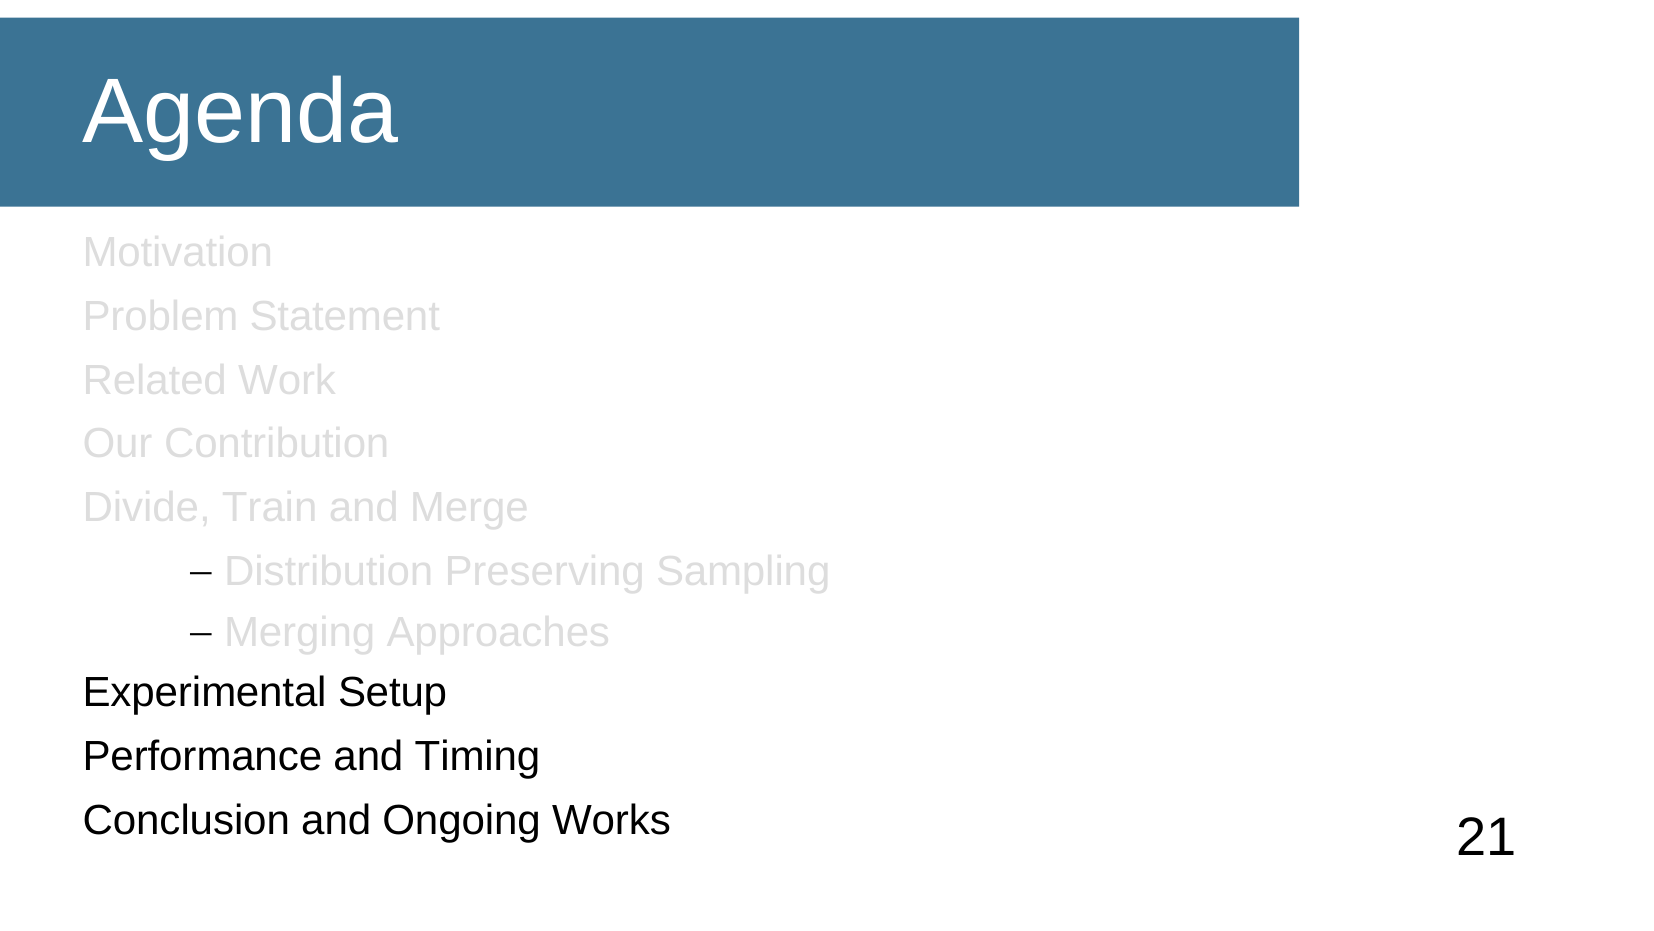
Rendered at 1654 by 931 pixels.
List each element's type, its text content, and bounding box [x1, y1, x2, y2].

list Motivation Problem Statement Related Work Our Contribution Divide, Train and Merge Distribution Preserving Sampling Merging Approaches Experimental Setup Performance and Timing Conclusion and Ongoing Works [82, 224, 1571, 851]
title Agenda [82, 35, 1234, 189]
